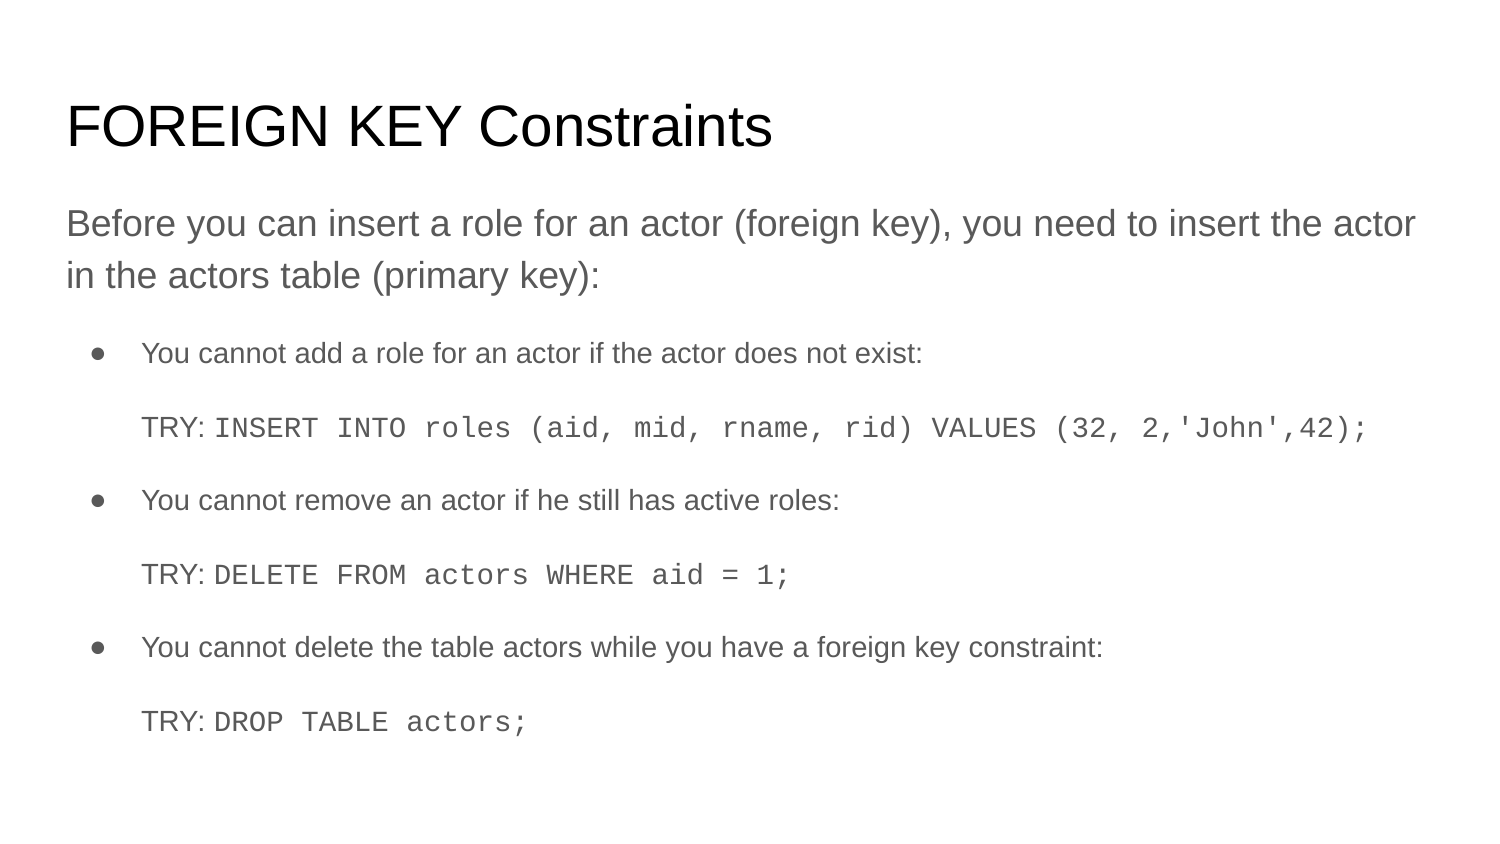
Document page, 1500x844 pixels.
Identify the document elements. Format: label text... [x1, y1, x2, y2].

list Before you can insert a role for an actor (foreign key), you need to insert the actor in the actors table (primary key): You cannot add a role for an actor if the actor does not exist: TRY: INSERT INTO roles (aid, mid, rname, rid) VALUES (32, 2,'John',42); You cannot remove an actor if he still has active roles: TRY: DELETE FROM actors WHERE aid = 1; You cannot delete the table actors while you have a foreign key constraint: TRY: DROP TABLE actors; [51, 177, 1449, 738]
title FOREIGN KEY Constraints [51, 72, 1449, 167]
